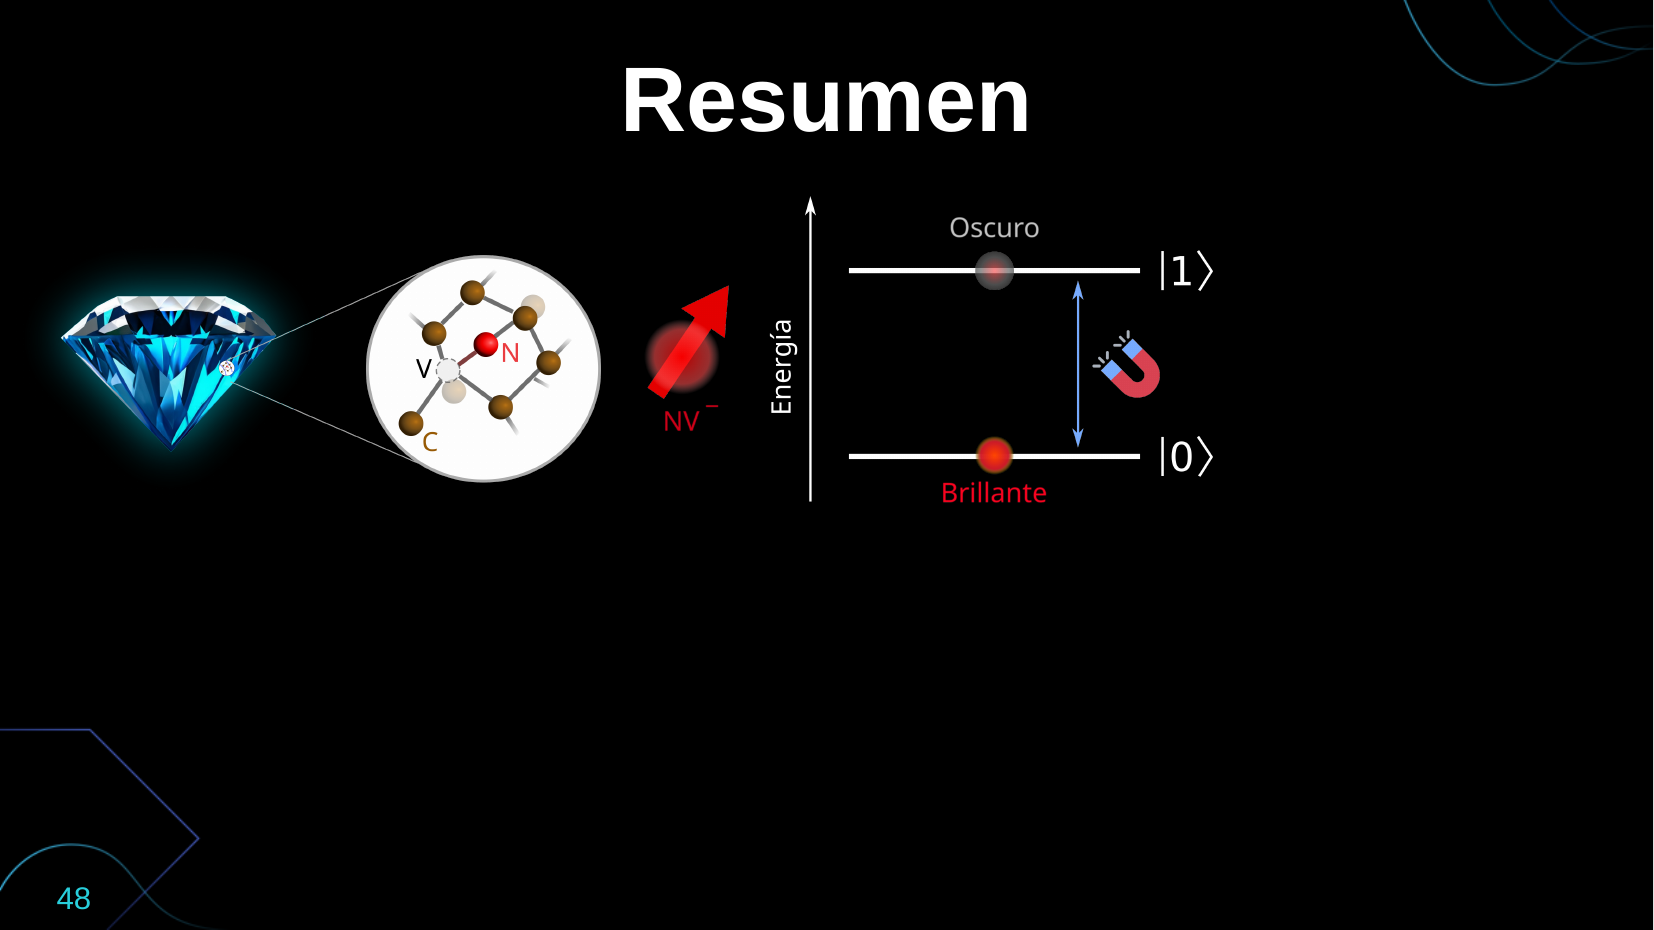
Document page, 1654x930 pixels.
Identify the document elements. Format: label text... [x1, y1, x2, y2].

picture [0, 0, 1654, 930]
text_box <number> [42, 873, 215, 930]
text_box Resumen [605, 40, 1048, 159]
